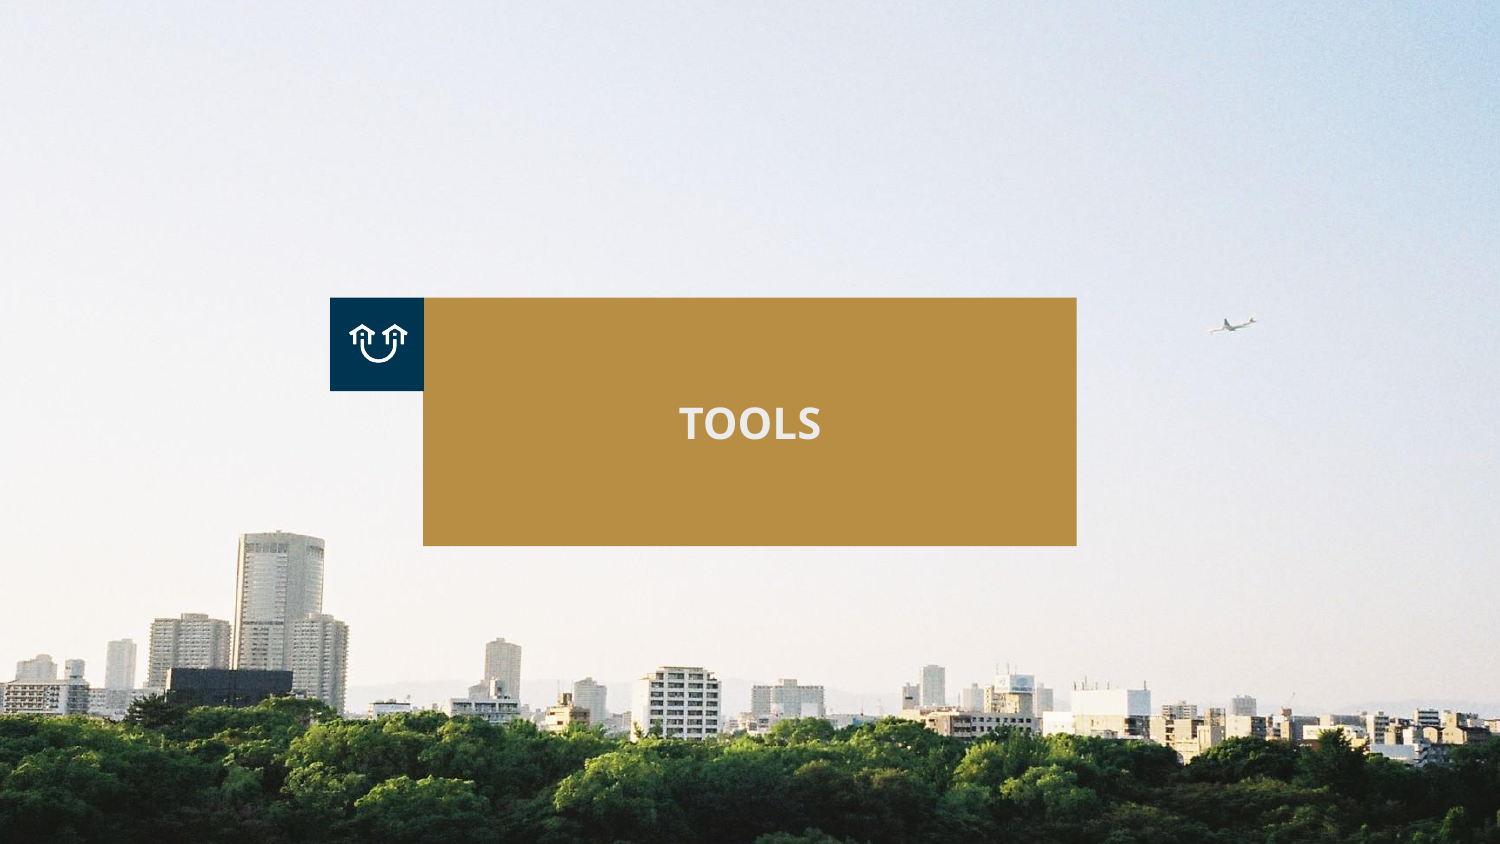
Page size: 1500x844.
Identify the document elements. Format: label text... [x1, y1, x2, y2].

picture [0, 0, 1500, 844]
title TOOLS [423, 297, 1077, 547]
